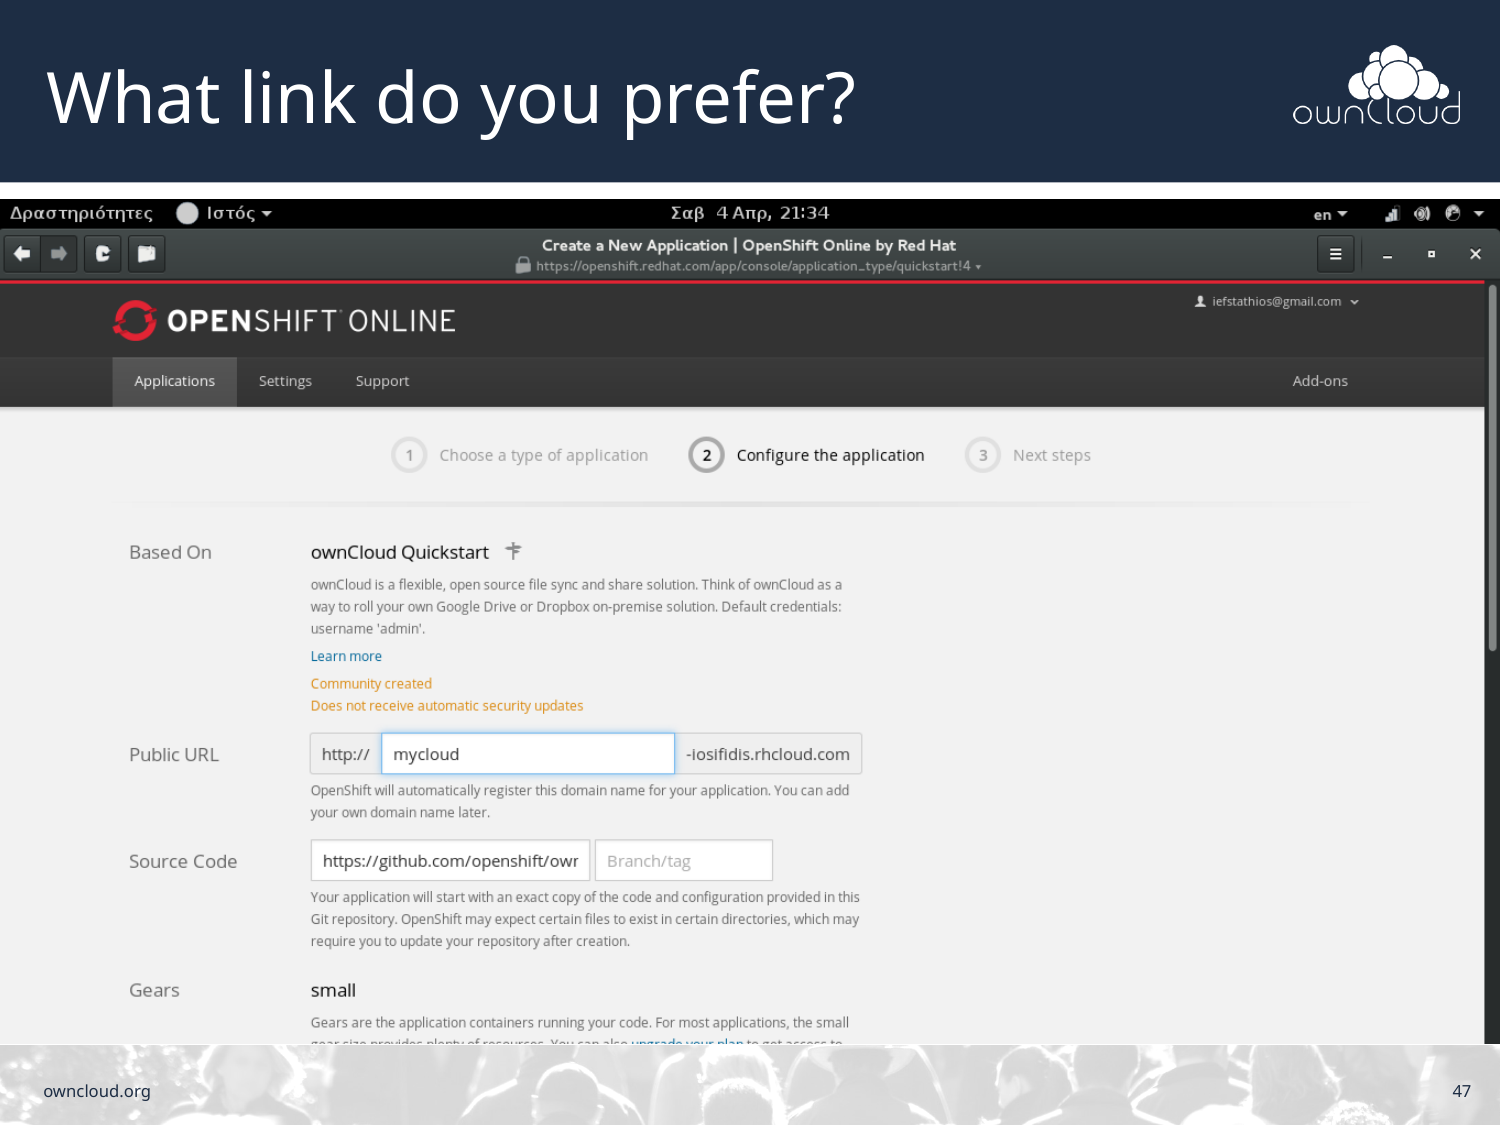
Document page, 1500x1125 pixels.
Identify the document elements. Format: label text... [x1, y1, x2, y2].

title What link do you prefer? [46, 5, 1258, 187]
picture [1293, 45, 1460, 124]
picture [0, 199, 1500, 1044]
picture [0, 1045, 1500, 1125]
